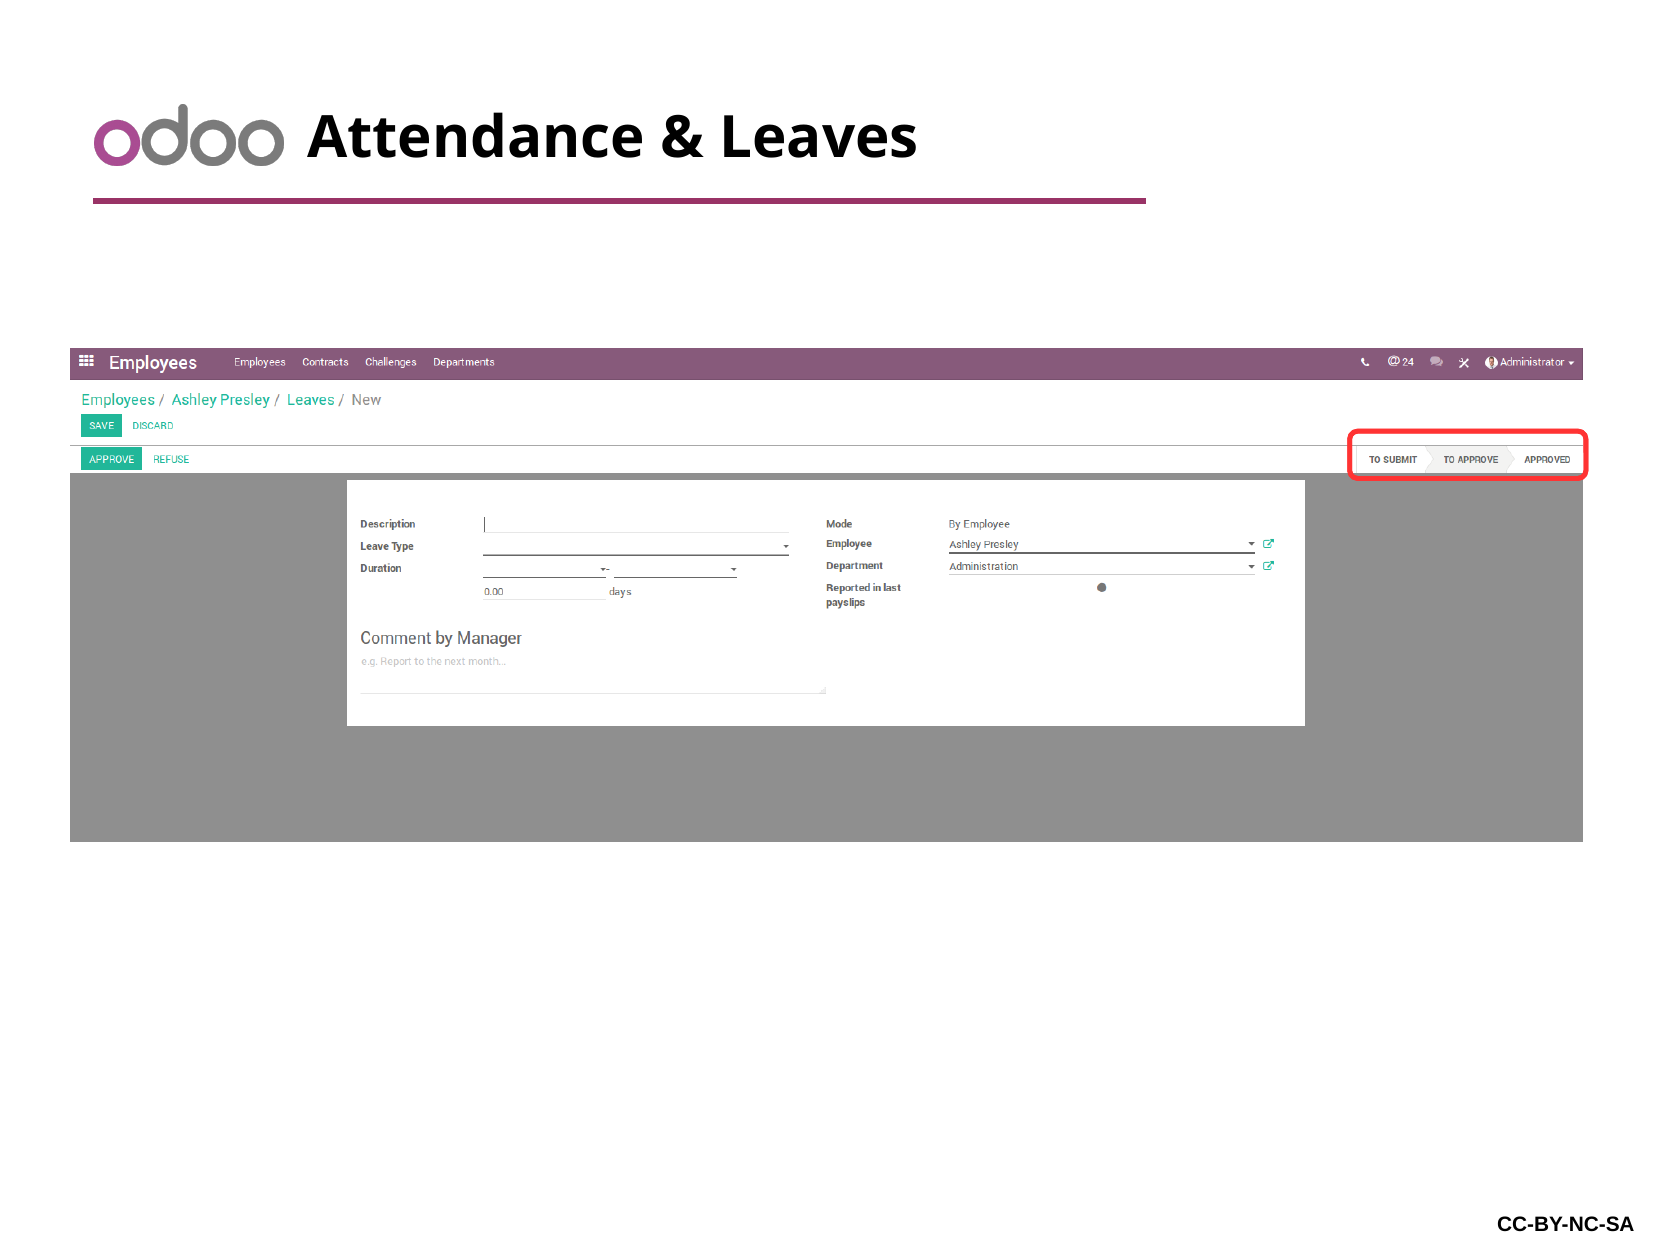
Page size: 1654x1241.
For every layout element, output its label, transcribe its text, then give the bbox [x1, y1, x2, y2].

text_box [1349, 431, 1586, 479]
picture [94, 104, 284, 166]
text_box CC-BY-NC-SA [1482, 1204, 1654, 1241]
title Attendance & Leaves [307, 31, 1570, 239]
picture [70, 348, 1583, 842]
